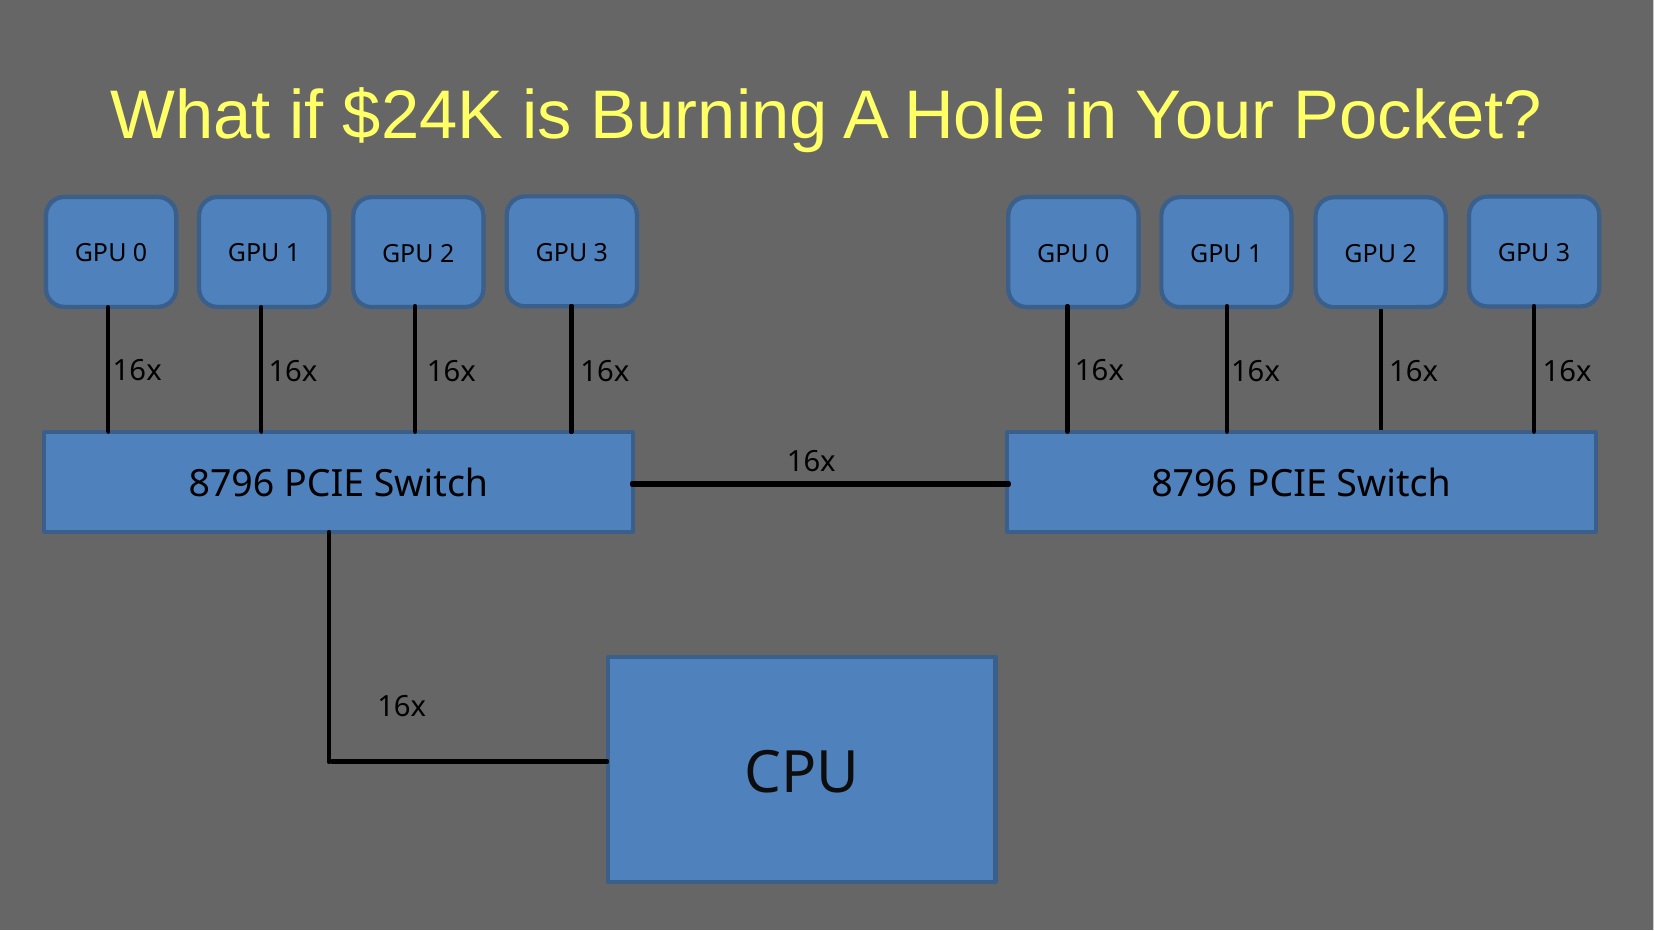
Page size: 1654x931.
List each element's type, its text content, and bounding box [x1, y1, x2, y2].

text_box 16x [1060, 344, 1065, 394]
text_box 16x [574, 344, 650, 395]
text_box 16x [565, 344, 569, 395]
text_box 8796 PCIE Switch [44, 431, 634, 532]
text_box GPU 2 [353, 197, 484, 308]
text_box GPU 1 [1161, 197, 1292, 308]
text_box 16x [97, 343, 106, 394]
text_box CPU [608, 656, 996, 882]
text_box GPU 1 [199, 197, 330, 307]
title What if $24K is Burning A Hole in Your Pocket? [82, 36, 1571, 193]
text_box GPU 3 [506, 196, 637, 307]
text_box 16x [1216, 344, 1225, 395]
text_box 8796 PCIE Switch [1006, 431, 1596, 532]
text_box 16x [417, 344, 496, 395]
text_box 16x [1536, 345, 1612, 395]
text_box 16x [1229, 344, 1300, 395]
text_box 16x [362, 679, 447, 730]
text_box GPU 2 [1315, 197, 1446, 308]
text_box 16x [263, 344, 338, 395]
text_box 16x [1374, 345, 1459, 395]
text_box 16x [1527, 345, 1532, 395]
text_box GPU 0 [46, 196, 177, 307]
text_box 16x [1070, 344, 1144, 394]
text_box 16x [110, 343, 182, 394]
text_box 16x [772, 434, 856, 481]
text_box GPU 0 [1008, 197, 1139, 308]
text_box 16x [253, 344, 259, 395]
text_box GPU 3 [1469, 196, 1600, 307]
